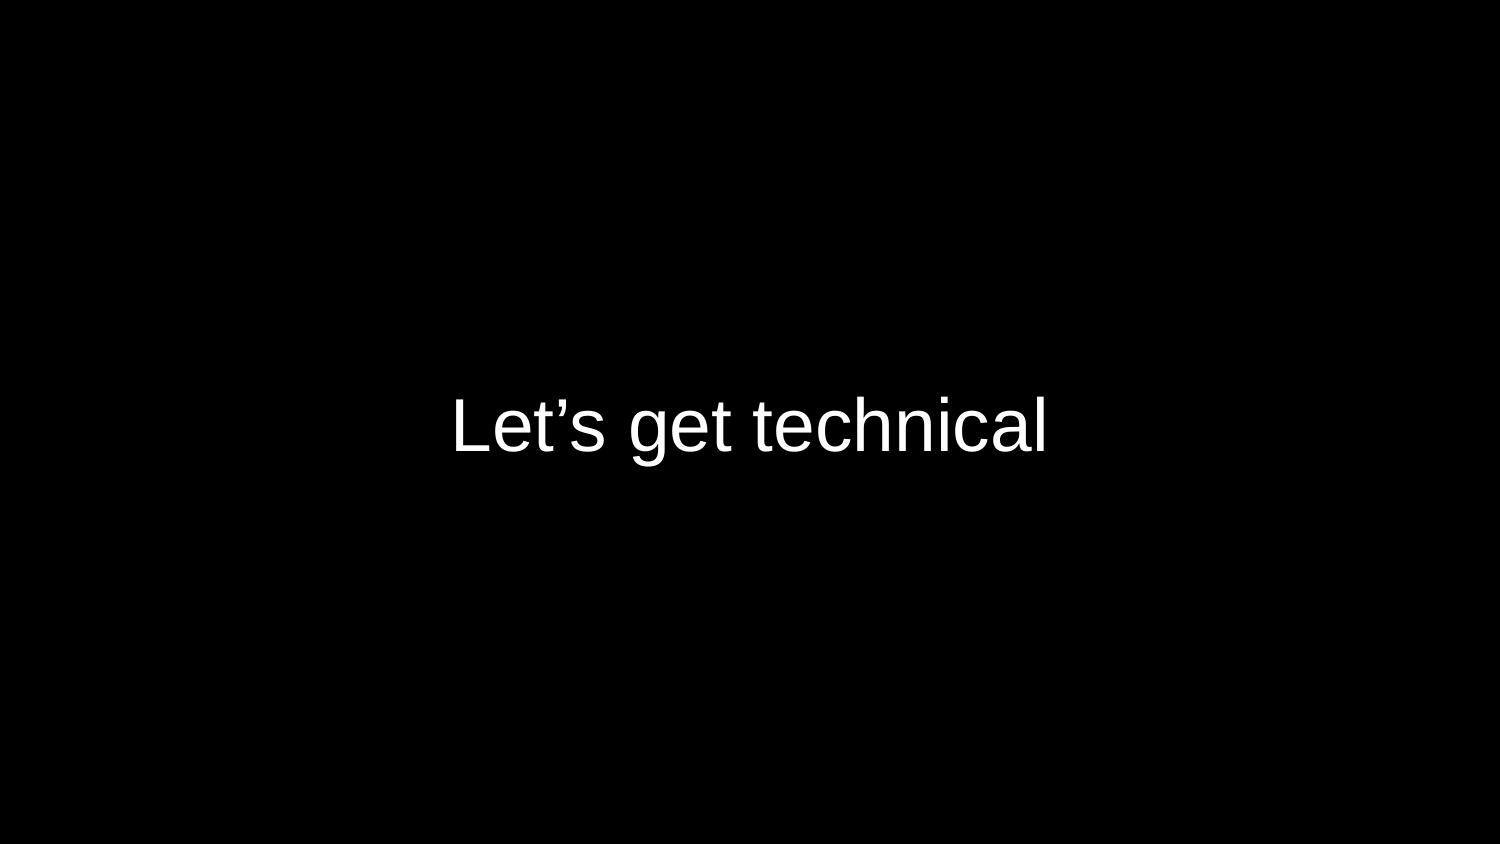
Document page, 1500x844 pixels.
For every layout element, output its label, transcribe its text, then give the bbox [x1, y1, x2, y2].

title Let’s get technical [51, 352, 1449, 491]
